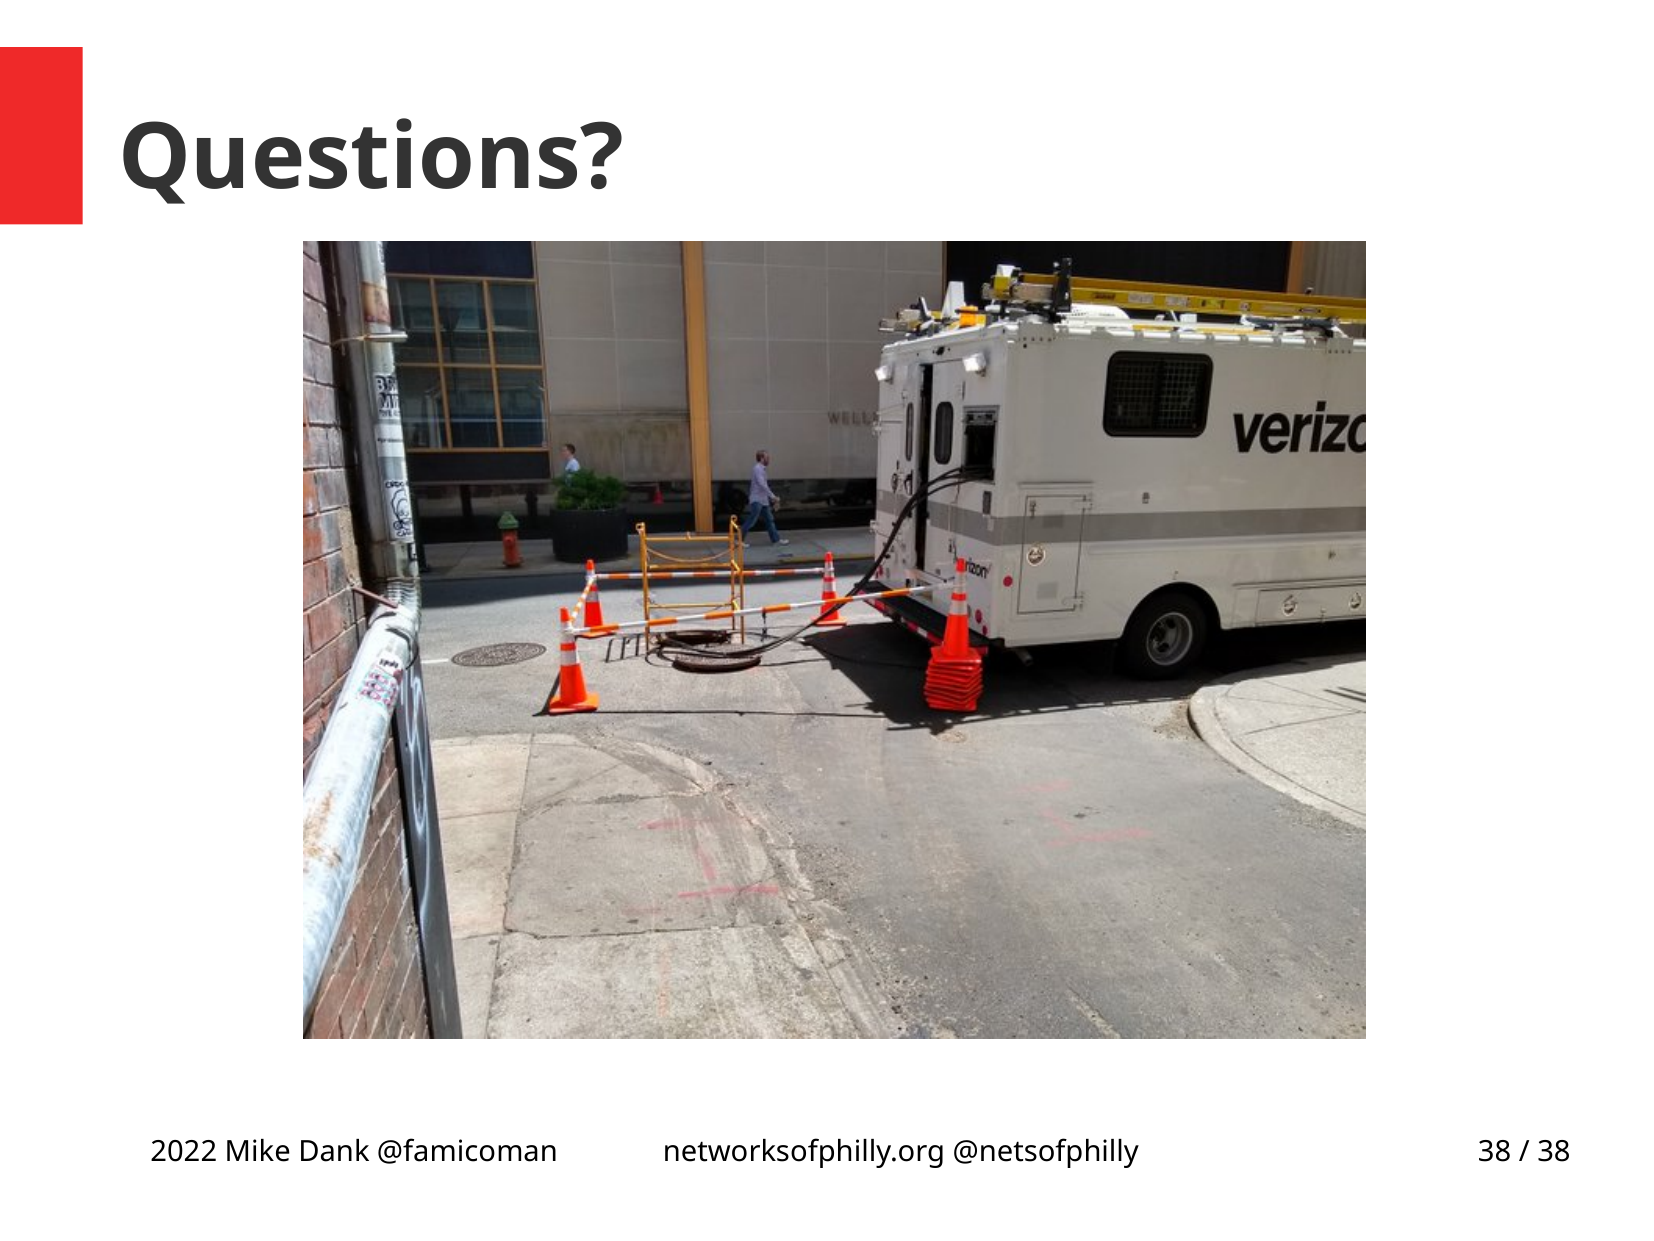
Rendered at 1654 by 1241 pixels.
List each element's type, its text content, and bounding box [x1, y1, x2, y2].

title Questions? [118, 49, 1571, 257]
picture [303, 241, 1366, 1039]
